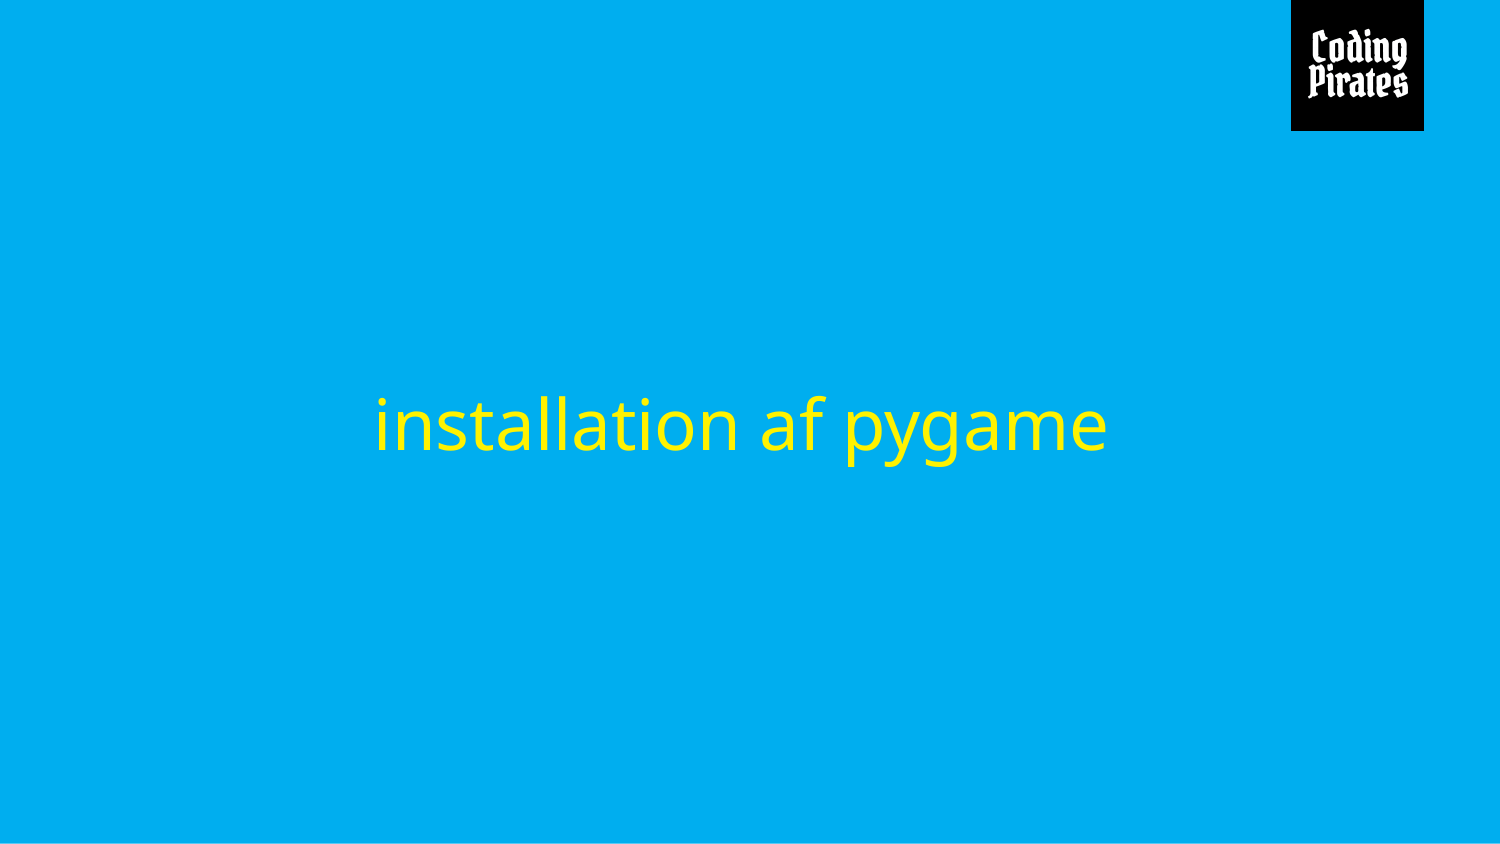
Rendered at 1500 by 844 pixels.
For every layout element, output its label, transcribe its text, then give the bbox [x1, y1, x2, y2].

picture [1292, 0, 1423, 130]
title installation af pygame [12, 352, 1472, 491]
